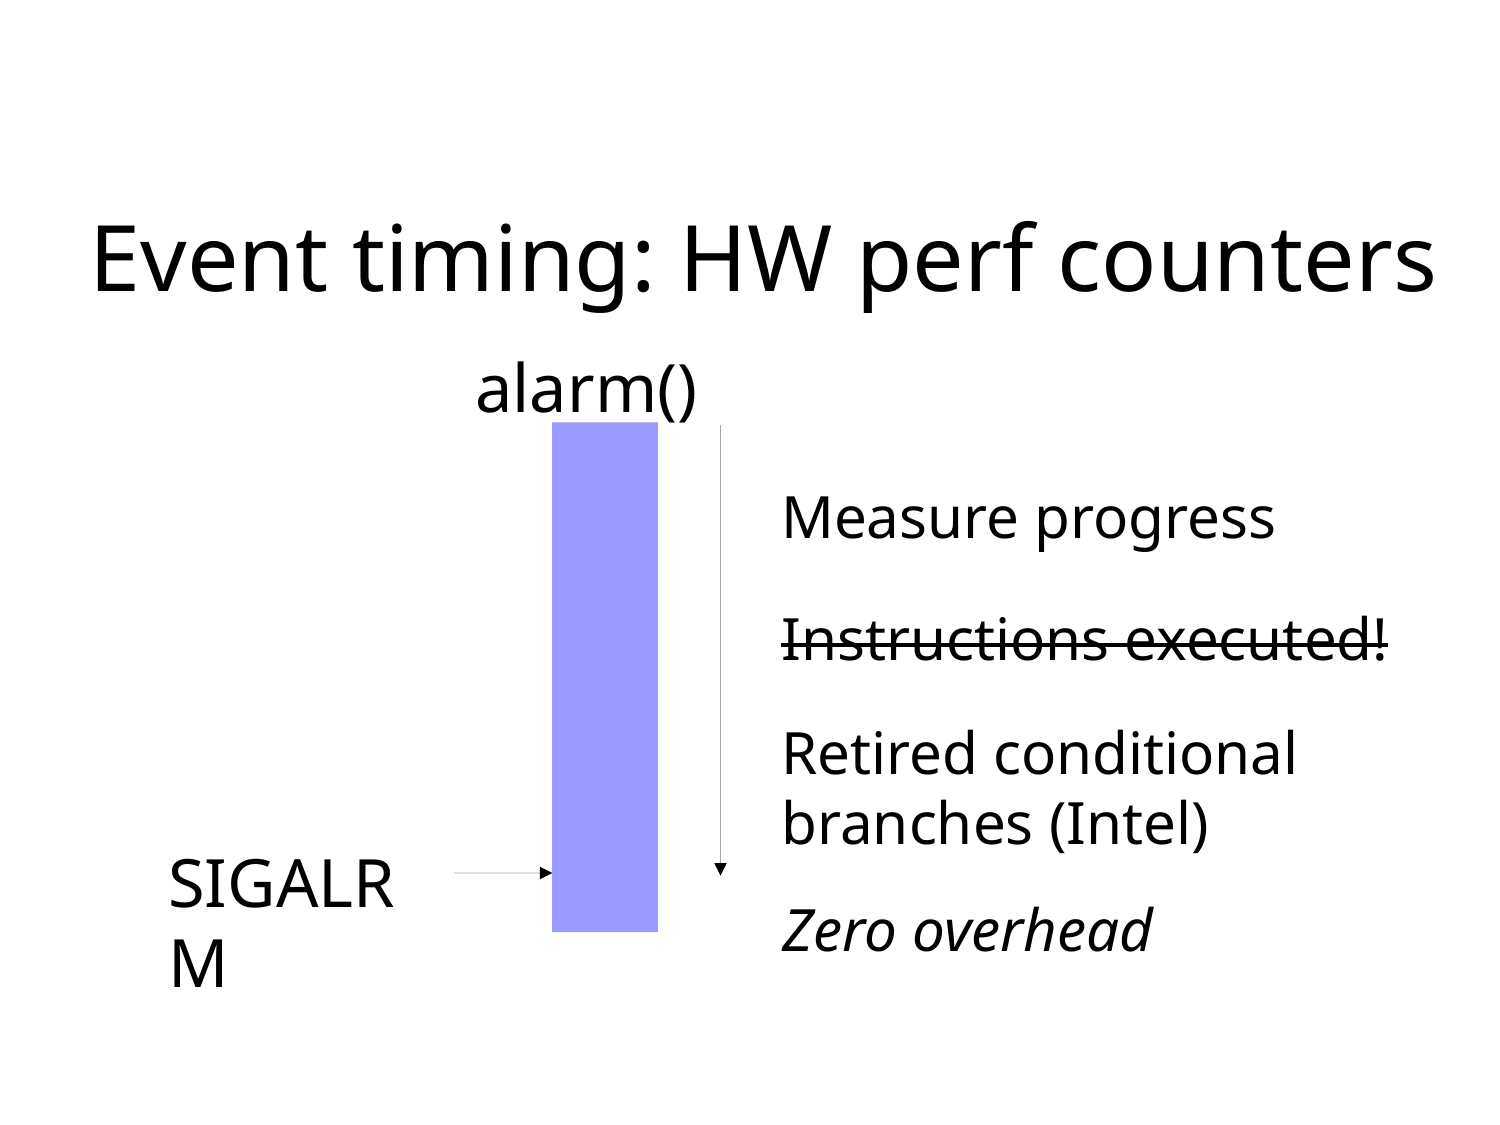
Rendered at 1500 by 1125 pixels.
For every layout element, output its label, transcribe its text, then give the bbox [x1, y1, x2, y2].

text_box Event timing: HW perf counters [75, 172, 1500, 337]
text_box Instructions executed! [766, 594, 1464, 708]
text_box [552, 428, 658, 933]
text_box Retired conditional branches (Intel) [766, 708, 1380, 853]
text_box alarm() [460, 337, 832, 428]
text_box Measure progress [766, 472, 1345, 586]
text_box SIGALRM [153, 833, 470, 923]
text_box Zero overhead [767, 885, 1381, 999]
